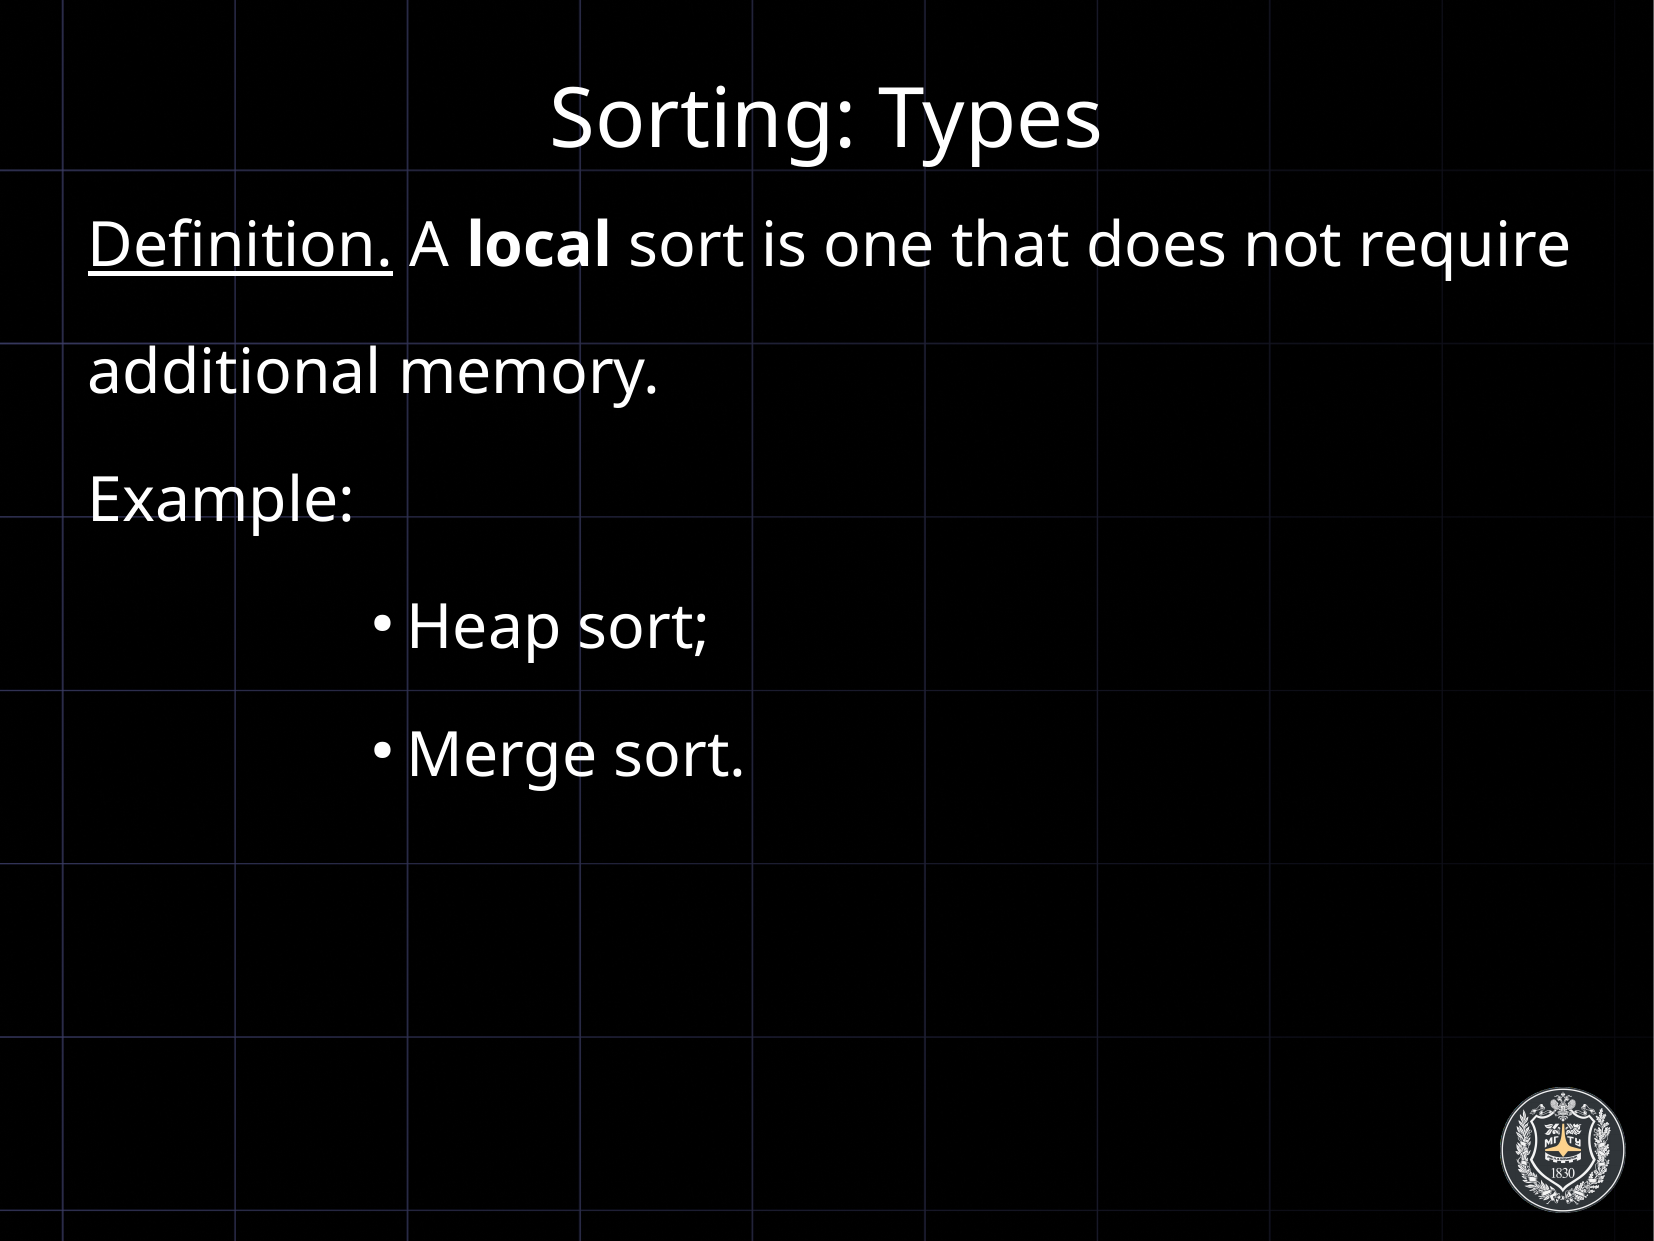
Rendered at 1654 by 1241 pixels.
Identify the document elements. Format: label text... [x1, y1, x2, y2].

title Sorting: Types [82, 37, 1571, 150]
picture [0, 0, 1654, 1241]
text_box Definition. A local sort is one that does not require additional memory. Example: Heap sort; Merge sort. [37, 150, 1613, 907]
